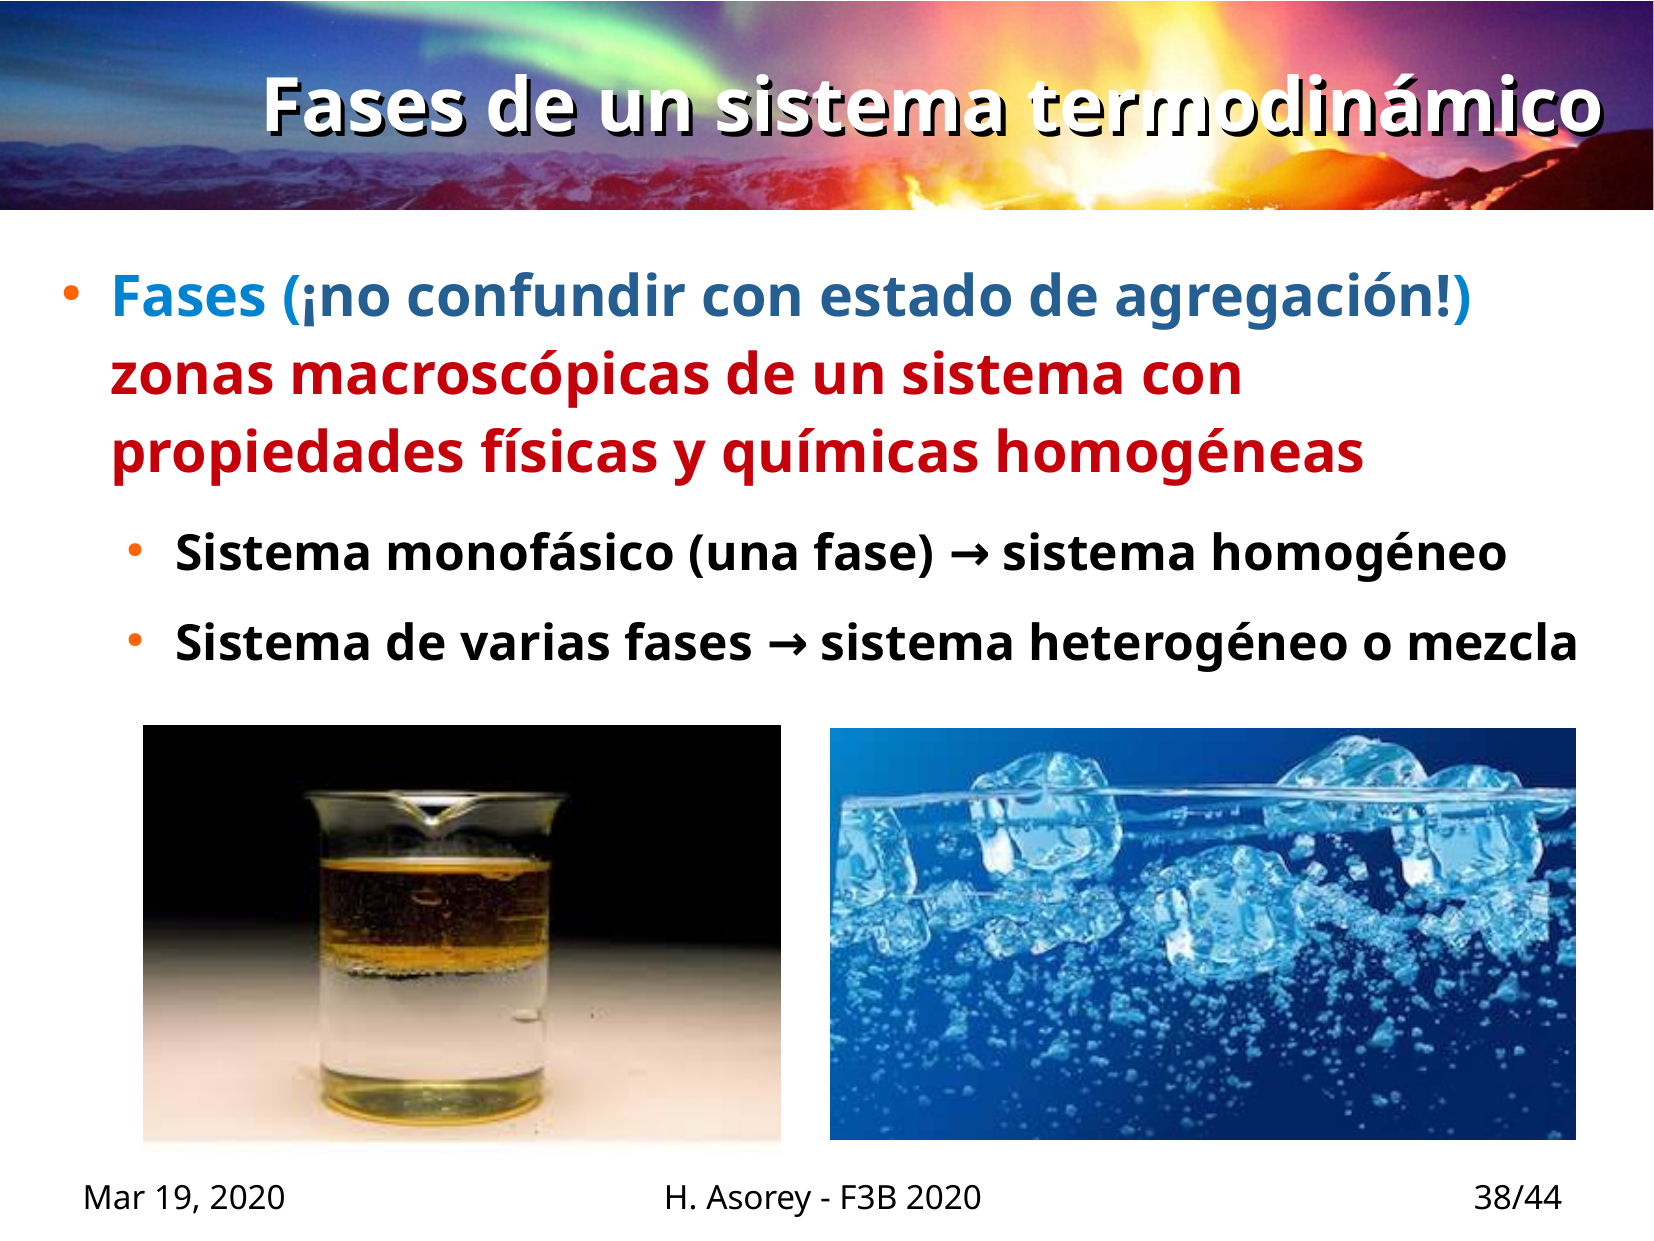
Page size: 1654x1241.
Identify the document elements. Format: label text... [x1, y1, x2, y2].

picture [830, 728, 1576, 1141]
title Fases de un sistema termodinámico [45, 15, 1606, 191]
picture [143, 725, 781, 1155]
list Fases (¡no confundir con estado de agregación!) zonas macroscópicas de un sistema con propiedades físicas y químicas homogéneas Sistema monofásico (una fase) → sistema homogéneo Sistema de varias fases → sistema heterogéneo o mezcla [45, 255, 1606, 685]
picture [0, 1, 1654, 210]
